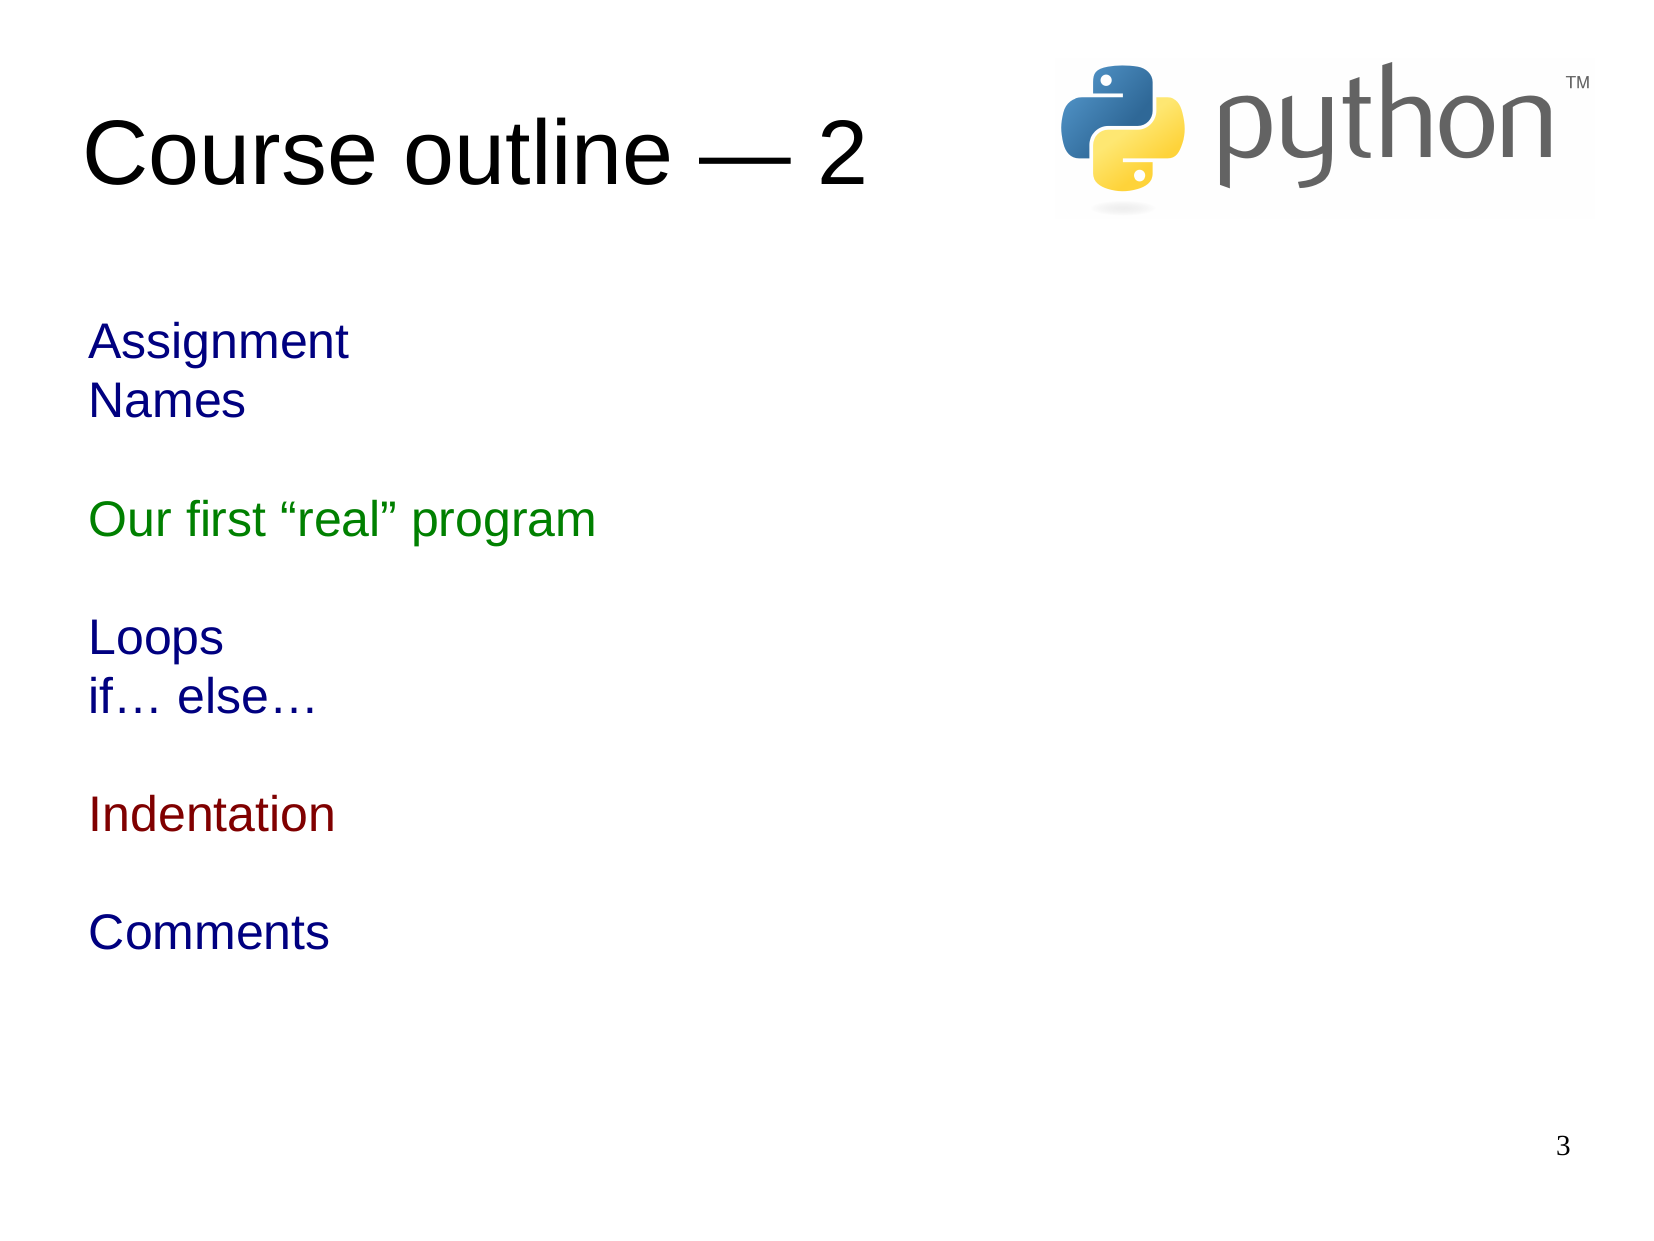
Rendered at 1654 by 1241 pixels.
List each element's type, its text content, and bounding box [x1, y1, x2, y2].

text_box if… else… [82, 662, 326, 730]
text_box Indentation [83, 780, 343, 848]
text_box Assignment [82, 307, 357, 376]
text_box Our first “real” program [82, 484, 604, 553]
text_box Comments [82, 898, 337, 967]
title Course outline ― 2 [82, 49, 1571, 257]
text_box Loops [82, 603, 232, 662]
text_box Names [82, 366, 254, 435]
picture [1055, 58, 1595, 219]
